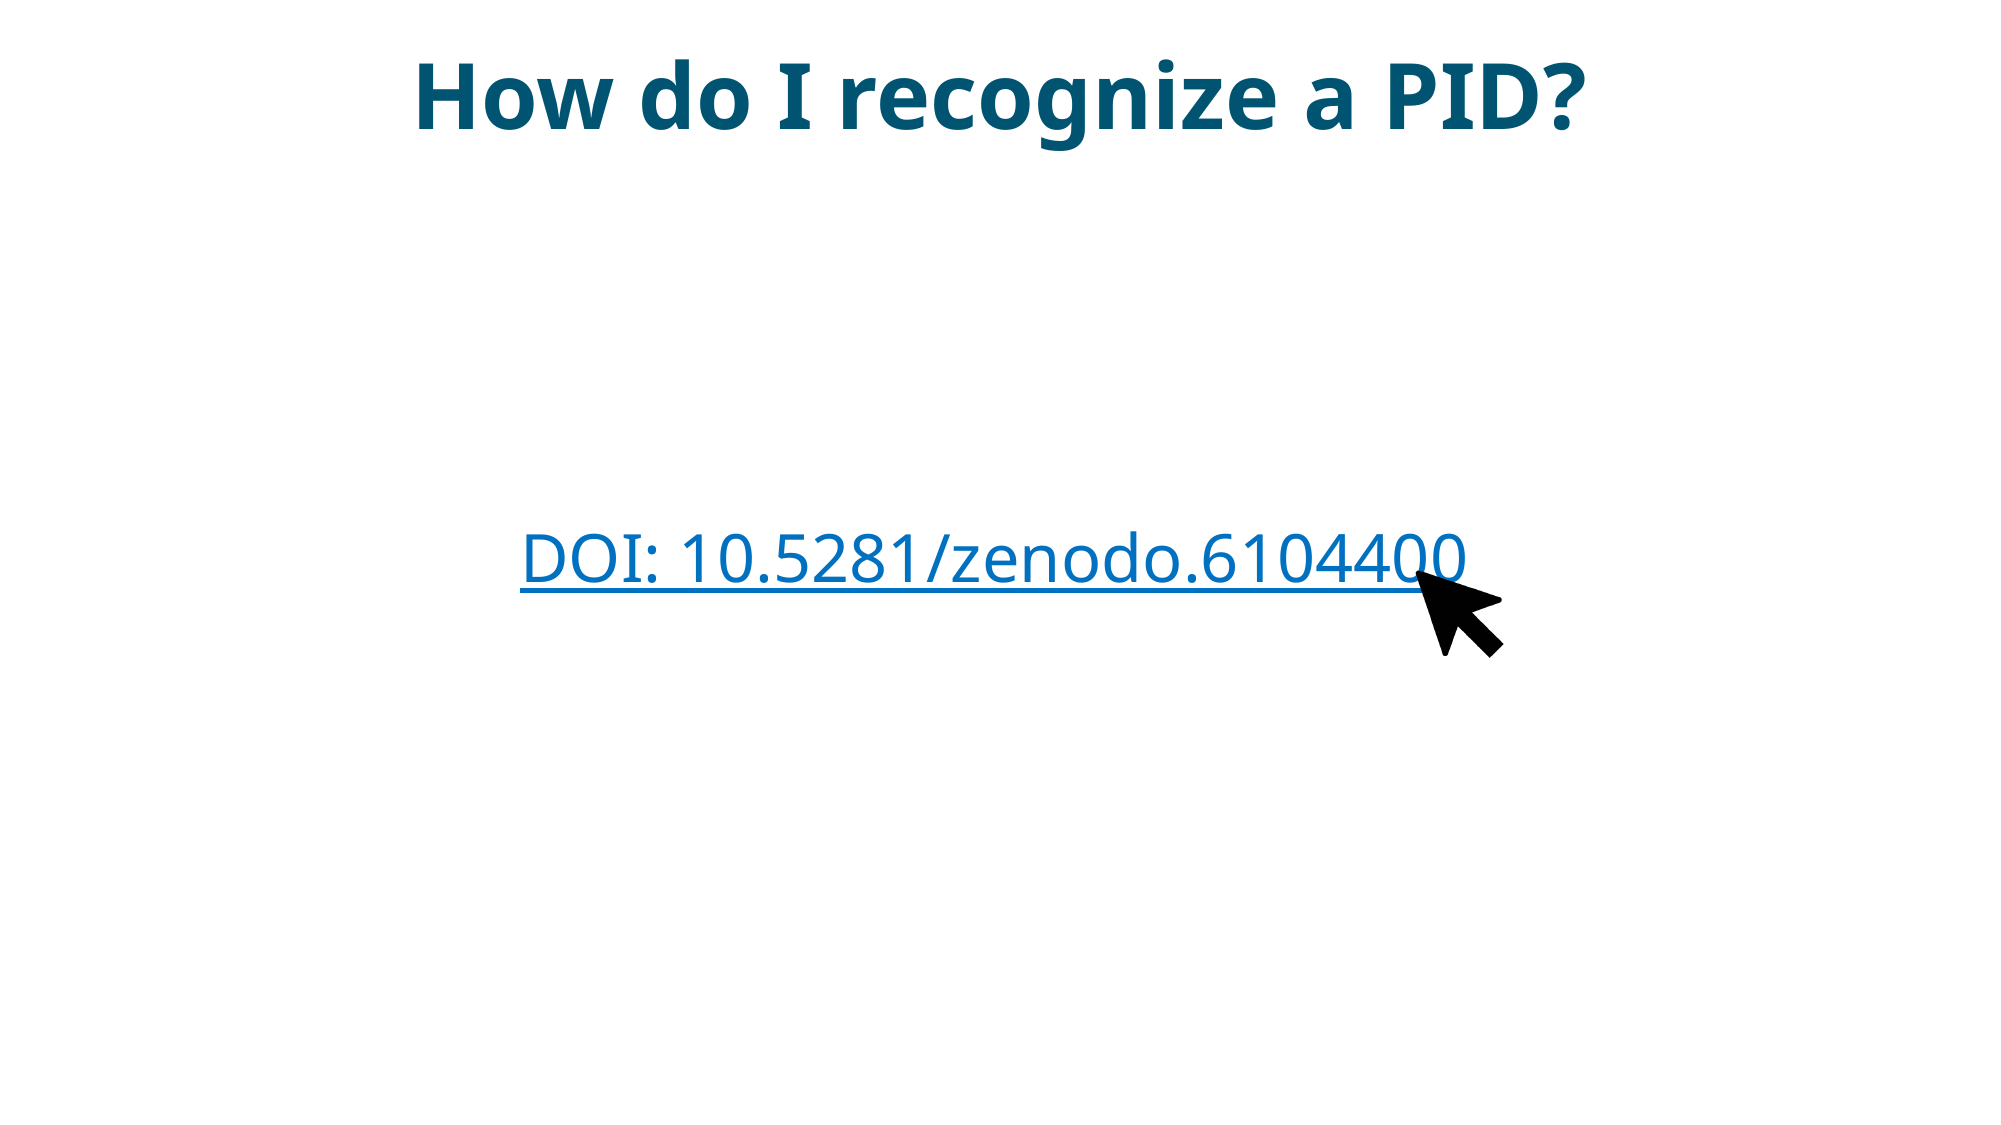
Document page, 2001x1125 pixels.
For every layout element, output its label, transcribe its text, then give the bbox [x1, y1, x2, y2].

title How do I recognize a PID? [150, 2, 1850, 184]
subtitle DOI: 10.5281/zenodo.6104400 [94, 472, 1895, 650]
picture [1384, 539, 1535, 690]
